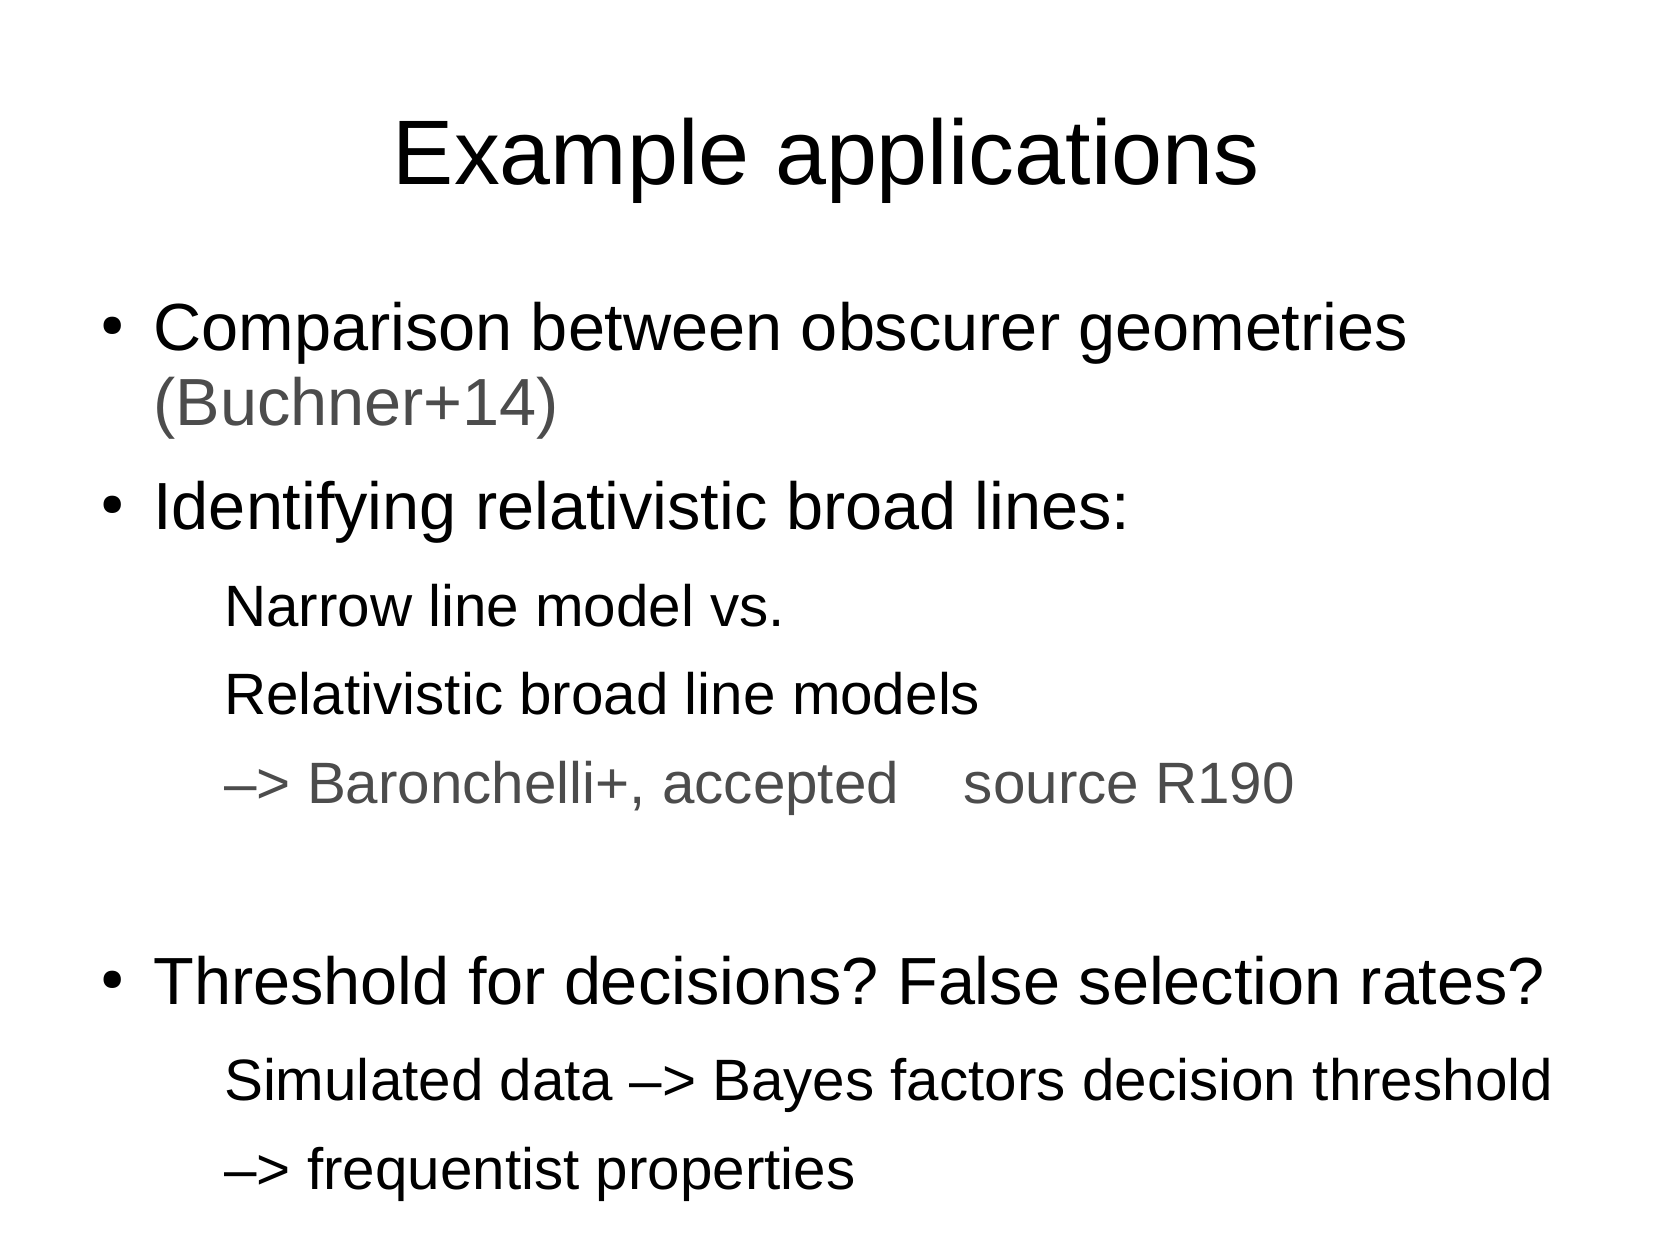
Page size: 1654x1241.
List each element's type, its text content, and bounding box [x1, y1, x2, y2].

title Example applications [82, 49, 1571, 257]
list Comparison between obscurer geometries (Buchner+14) Identifying relativistic broad lines: Narrow line model vs. Relativistic broad line models –> Baronchelli+, accepted source R190 Threshold for decisions? False selection rates? Simulated data –> Bayes factors decision threshold –> frequentist properties [82, 290, 1571, 1202]
